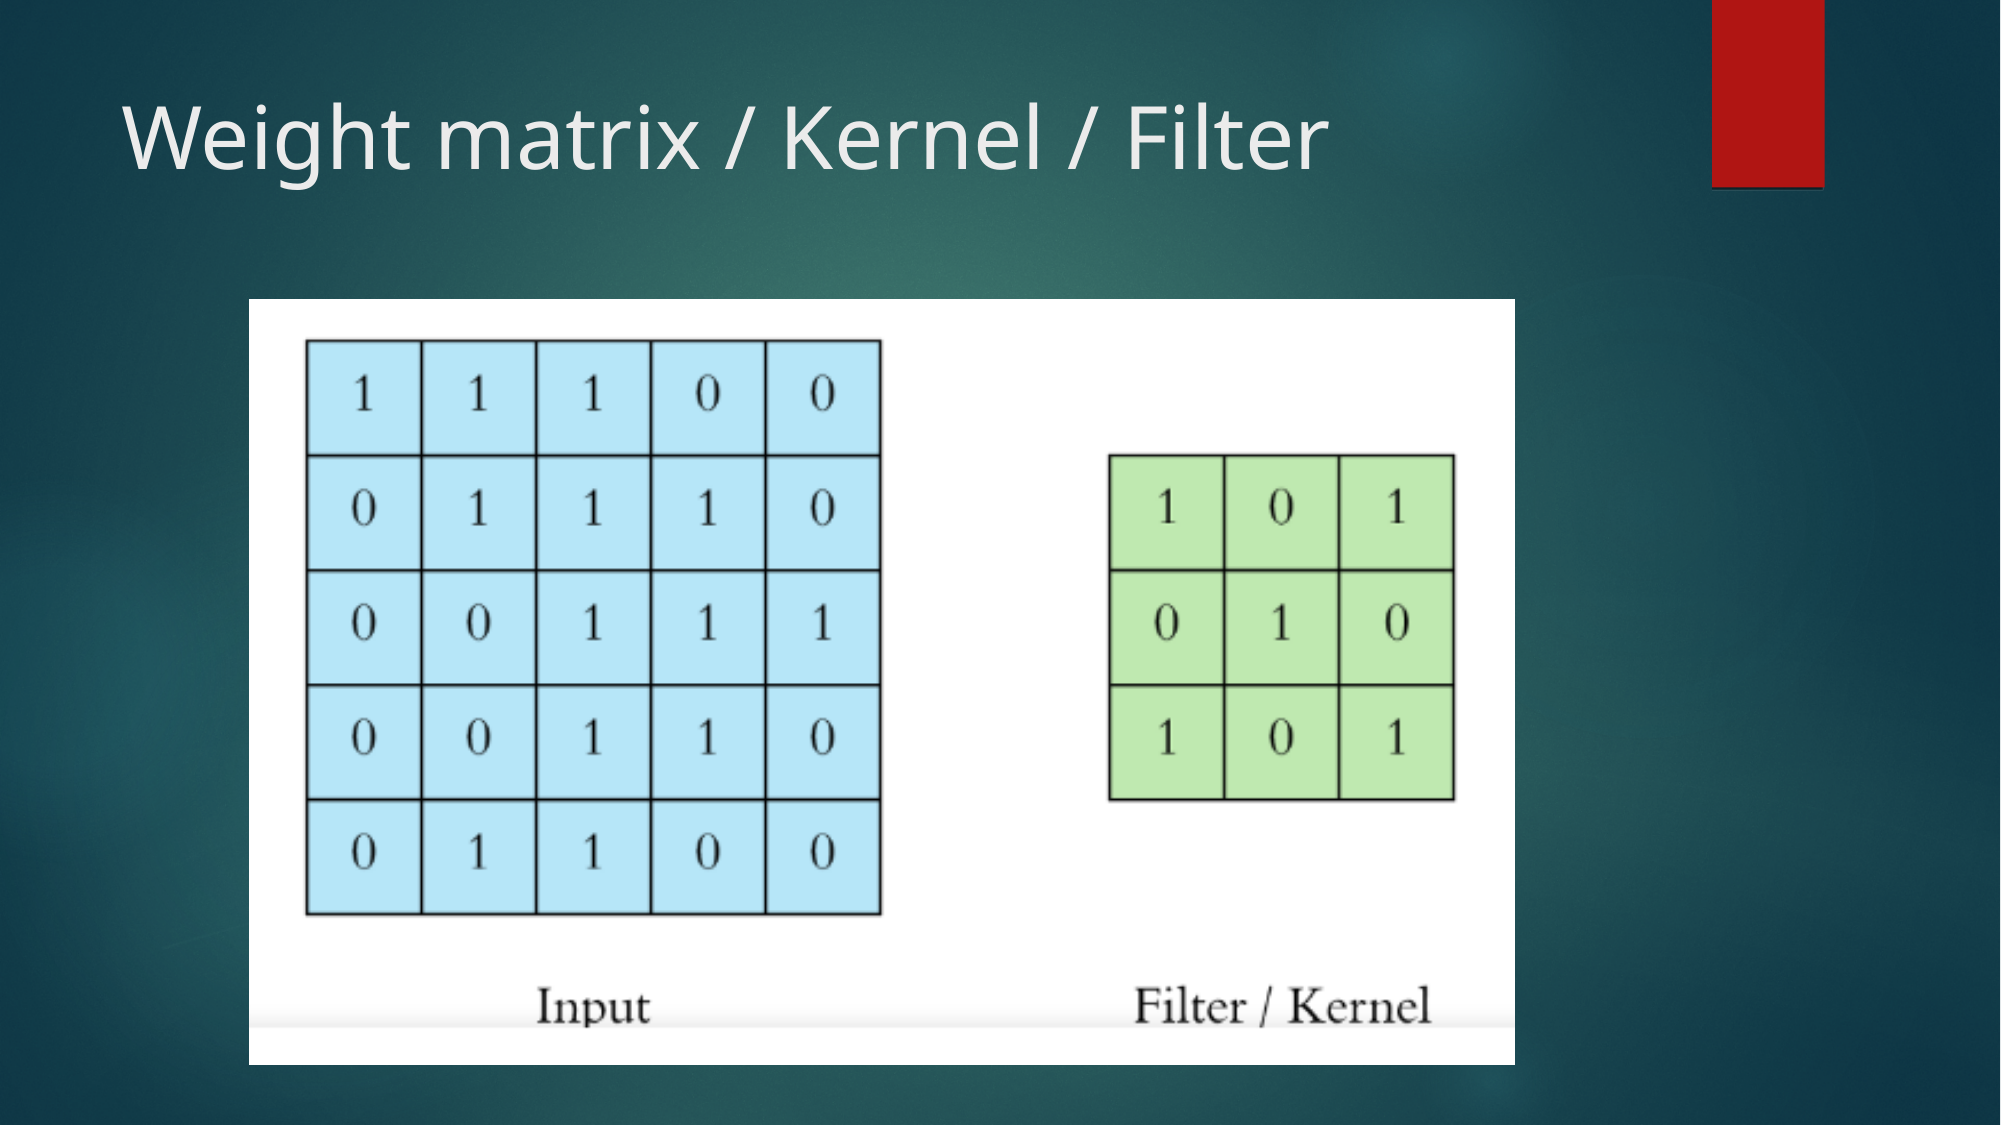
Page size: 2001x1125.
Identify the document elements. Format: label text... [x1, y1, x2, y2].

title Weight matrix / Kernel / Filter [106, 74, 1649, 304]
picture [0, 0, 2001, 1125]
